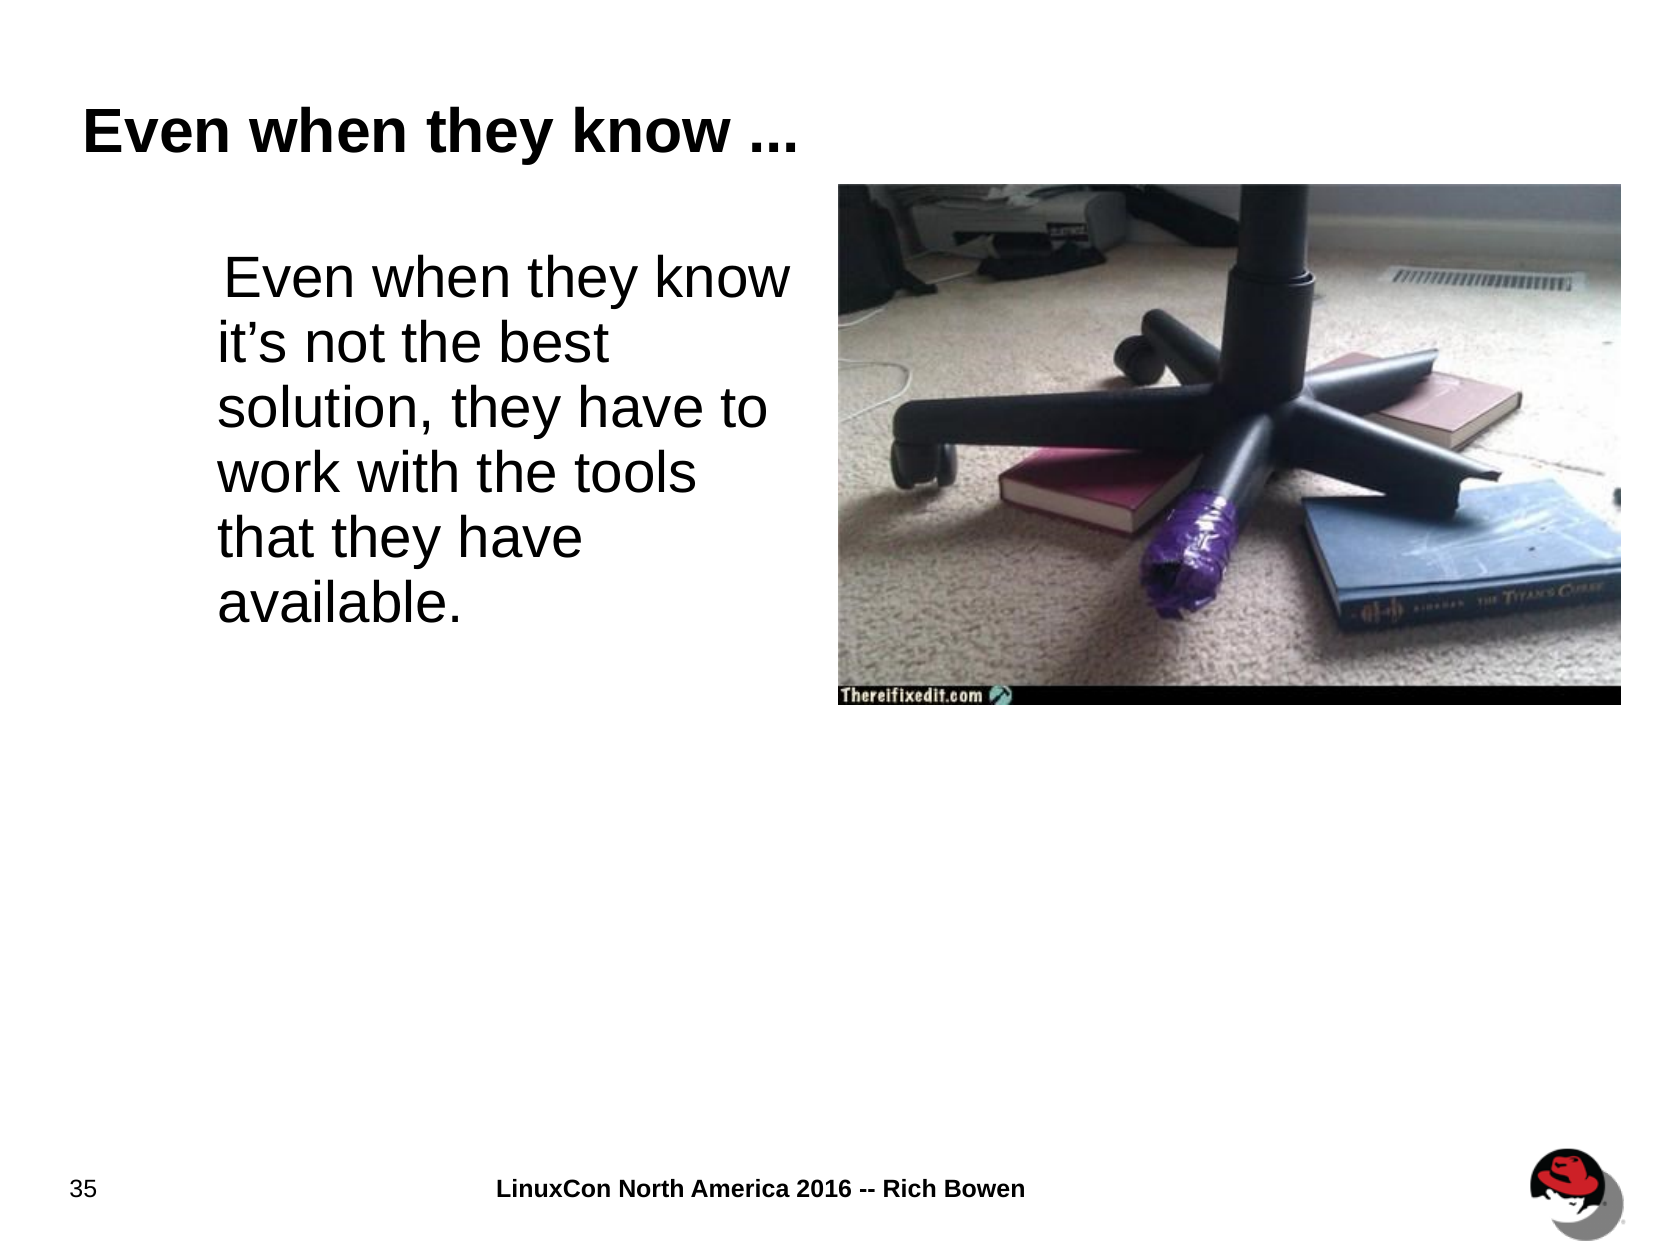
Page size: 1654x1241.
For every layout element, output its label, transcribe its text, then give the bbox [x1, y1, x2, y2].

list Even when they know it’s not the best solution, they have to work with the tools that they have available. [86, 244, 811, 1039]
title Even when they know ... [82, 37, 1571, 226]
picture [838, 184, 1621, 706]
picture [1529, 1146, 1613, 1224]
